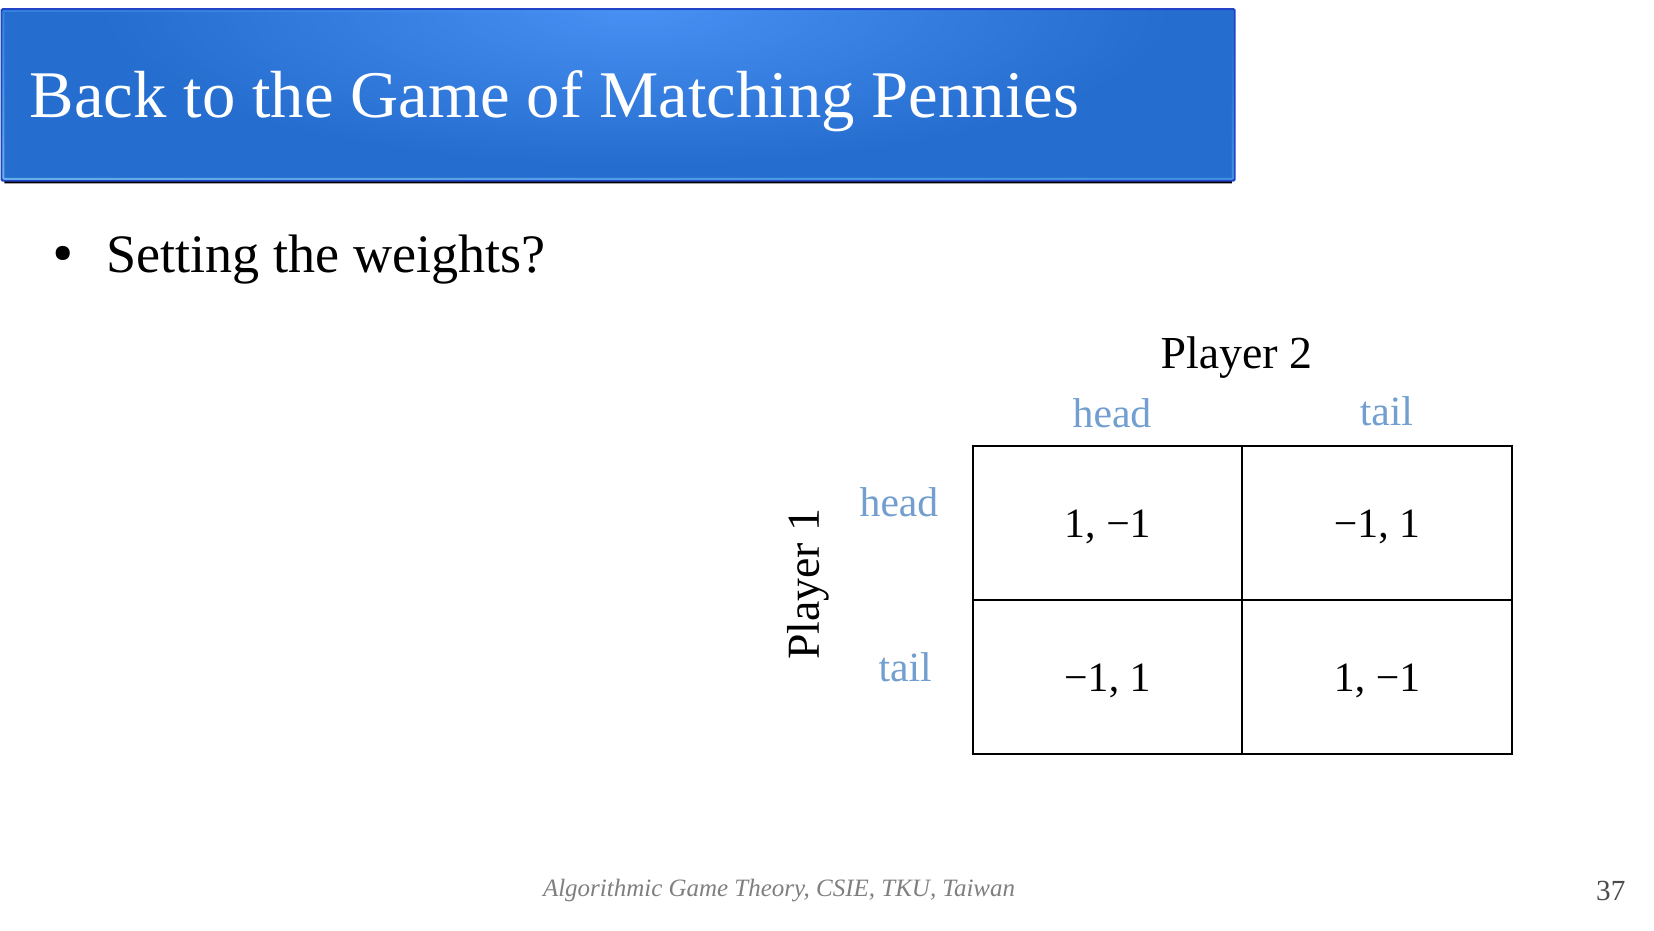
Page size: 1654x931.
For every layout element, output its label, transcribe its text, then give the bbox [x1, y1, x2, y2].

table_header 1, −1 [974, 447, 1241, 599]
text_box tail [1282, 380, 1491, 446]
title Back to the Game of Matching Pennies [29, 17, 1138, 172]
table_cell −1, 1 [974, 601, 1241, 753]
text_box Player 1 [770, 480, 857, 688]
text_box tail [844, 637, 966, 702]
table_header −1, 1 [1243, 447, 1511, 599]
table_cell 1, −1 [1243, 601, 1511, 753]
text_box head [1023, 382, 1201, 449]
text_box Player 2 [1123, 320, 1350, 387]
list Setting the weights? [35, 224, 780, 764]
text_box head [823, 471, 975, 538]
